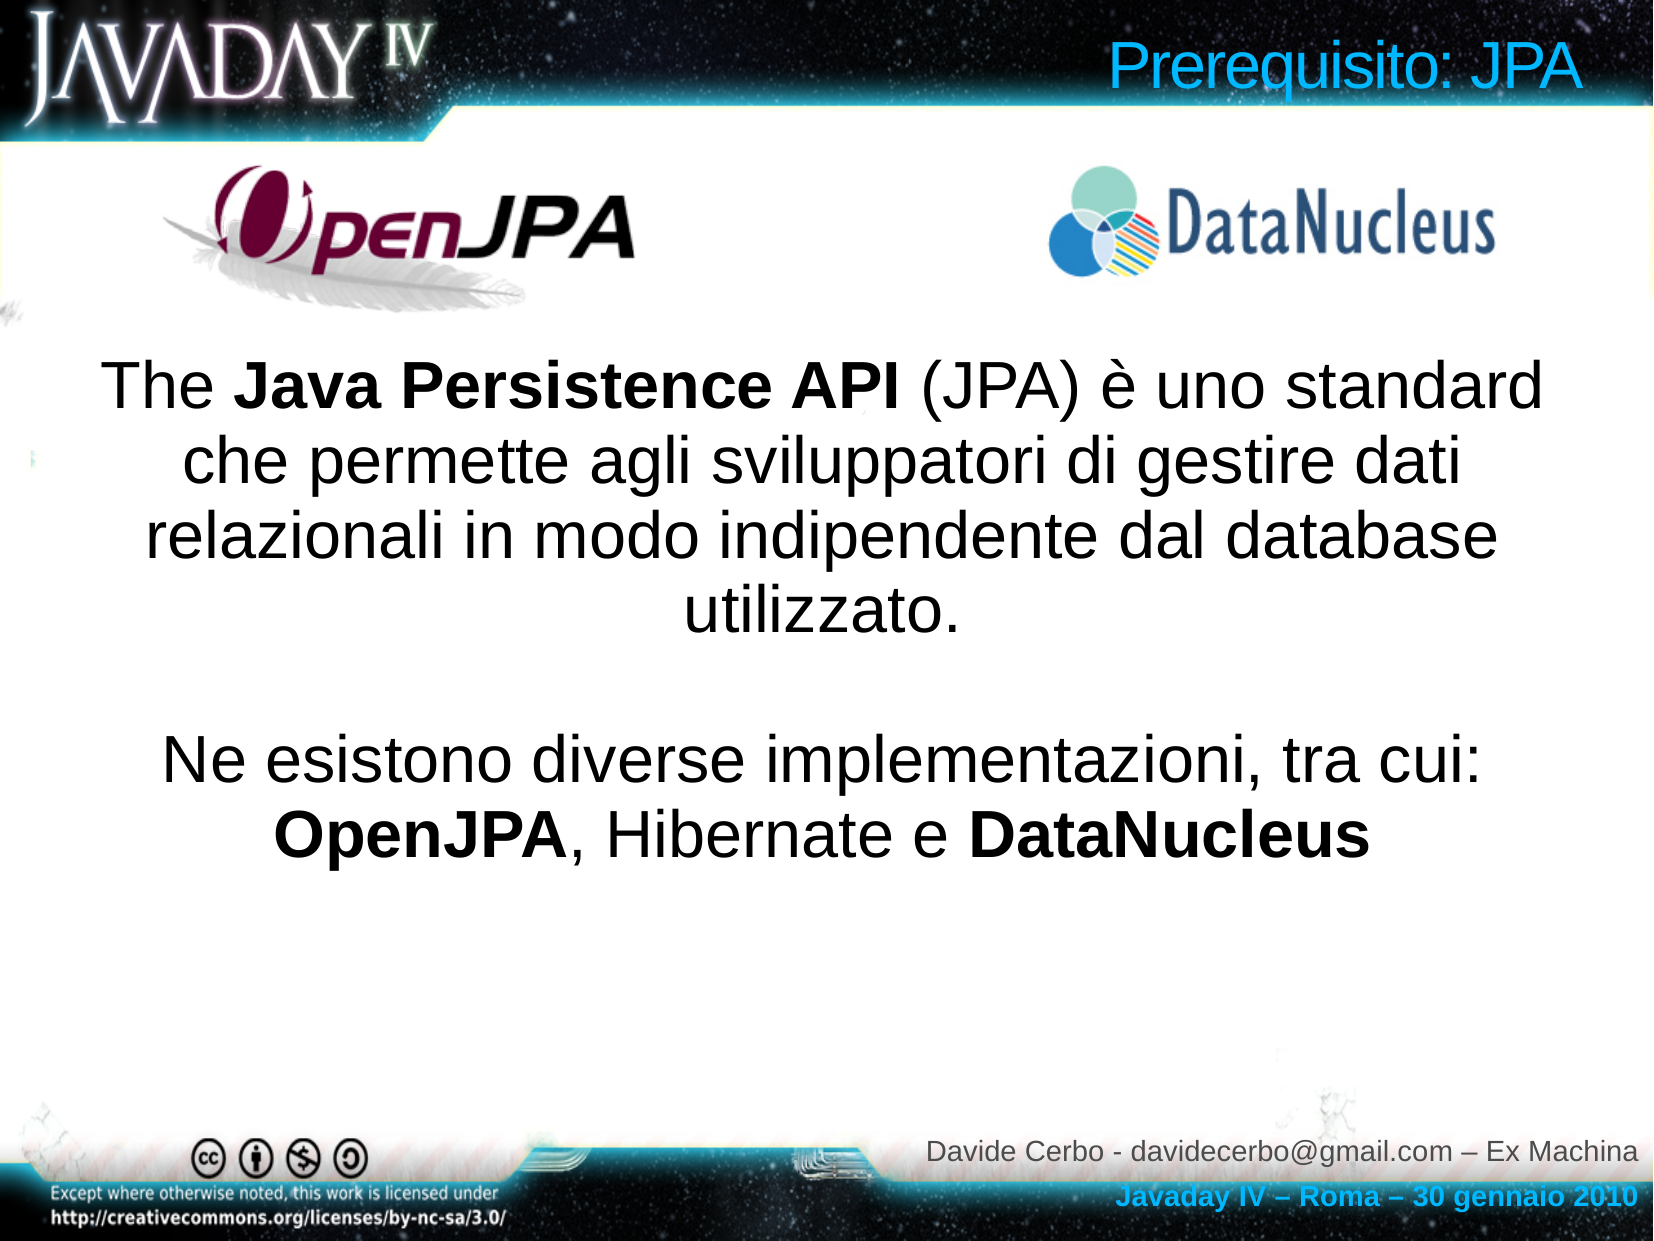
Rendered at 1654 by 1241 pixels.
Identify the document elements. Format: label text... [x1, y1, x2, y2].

subtitle The Java Persistence API (JPA) è uno standard che permette agli sviluppatori di gestire dati relazionali in modo indipendente dal database utilizzato. Ne esistono diverse implementazioni, tra cui: OpenJPA, Hibernate e DataNucleus [52, 200, 1594, 1020]
title Prerequisito: JPA [108, 7, 1585, 124]
picture [0, 0, 1653, 1241]
